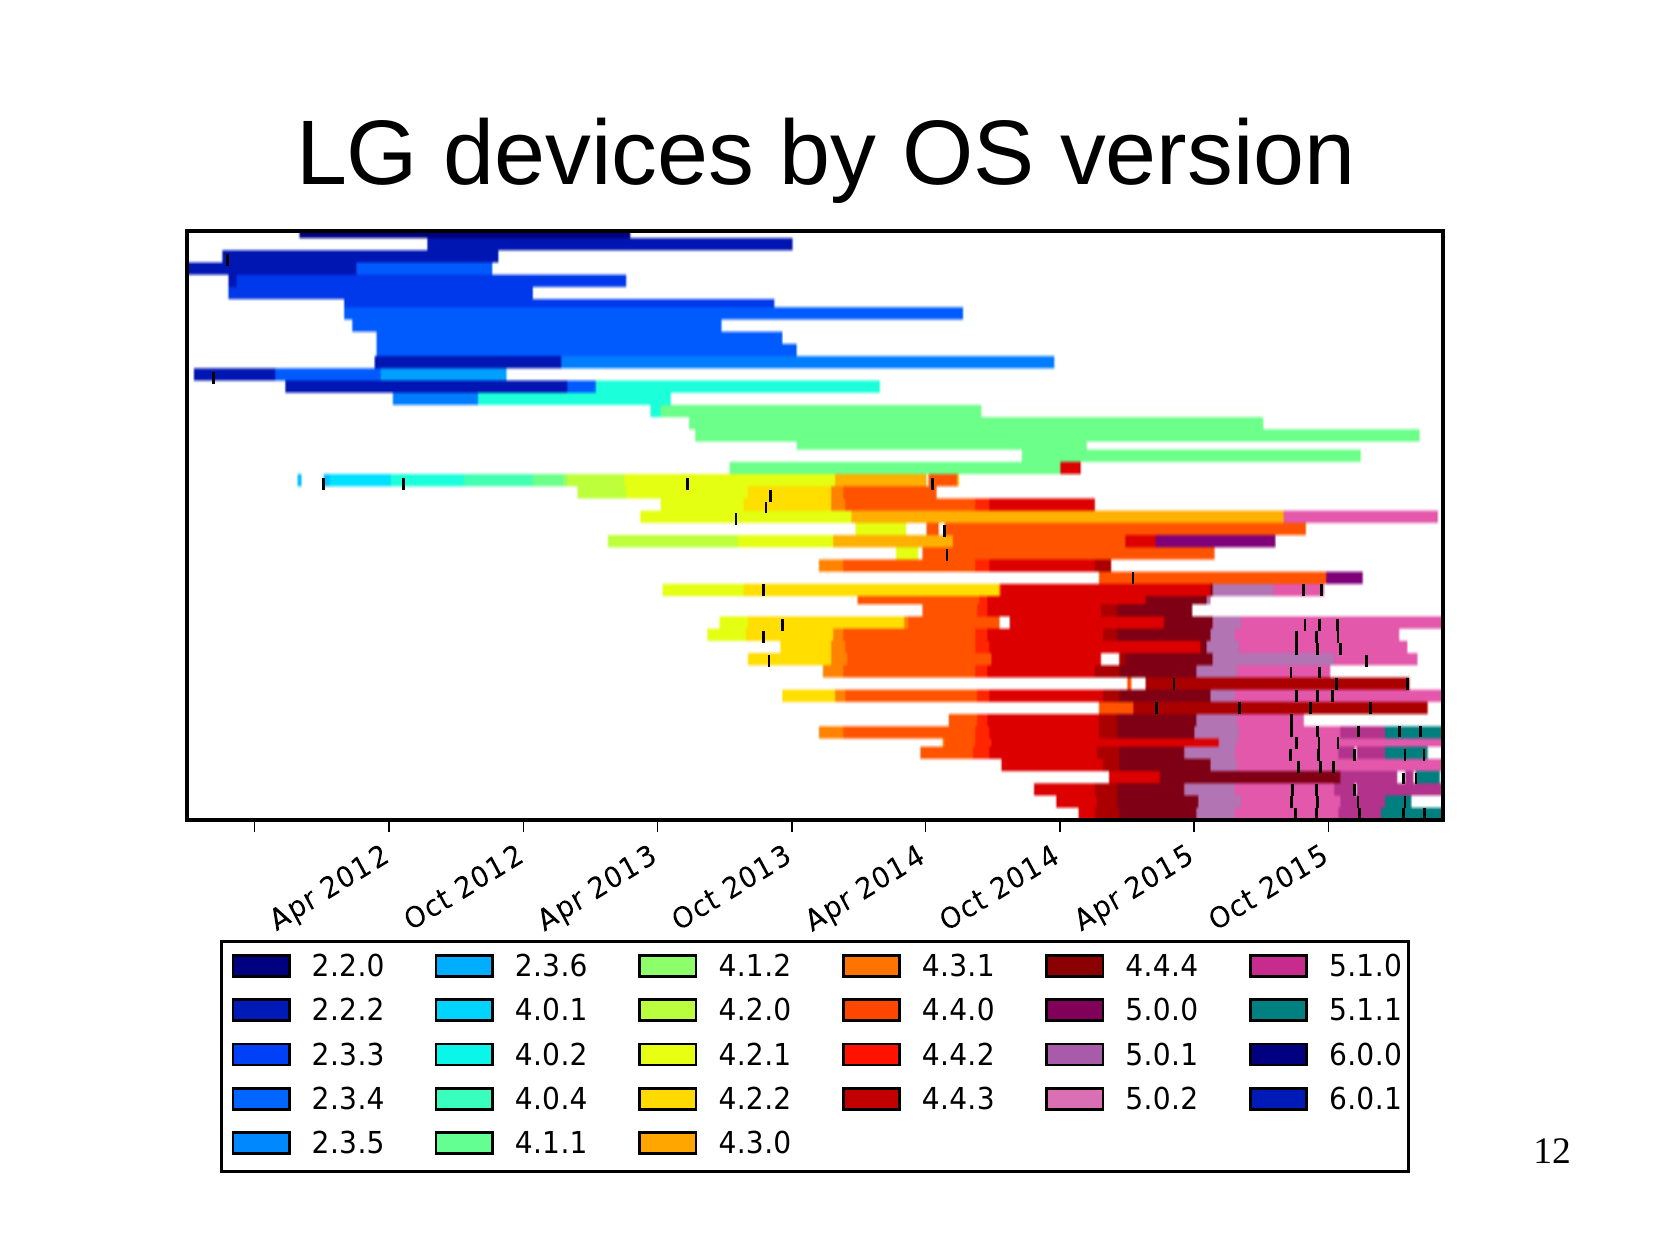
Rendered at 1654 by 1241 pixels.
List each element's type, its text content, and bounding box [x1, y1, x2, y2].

title LG devices by OS version [82, 49, 1571, 257]
picture [165, 212, 1465, 1181]
